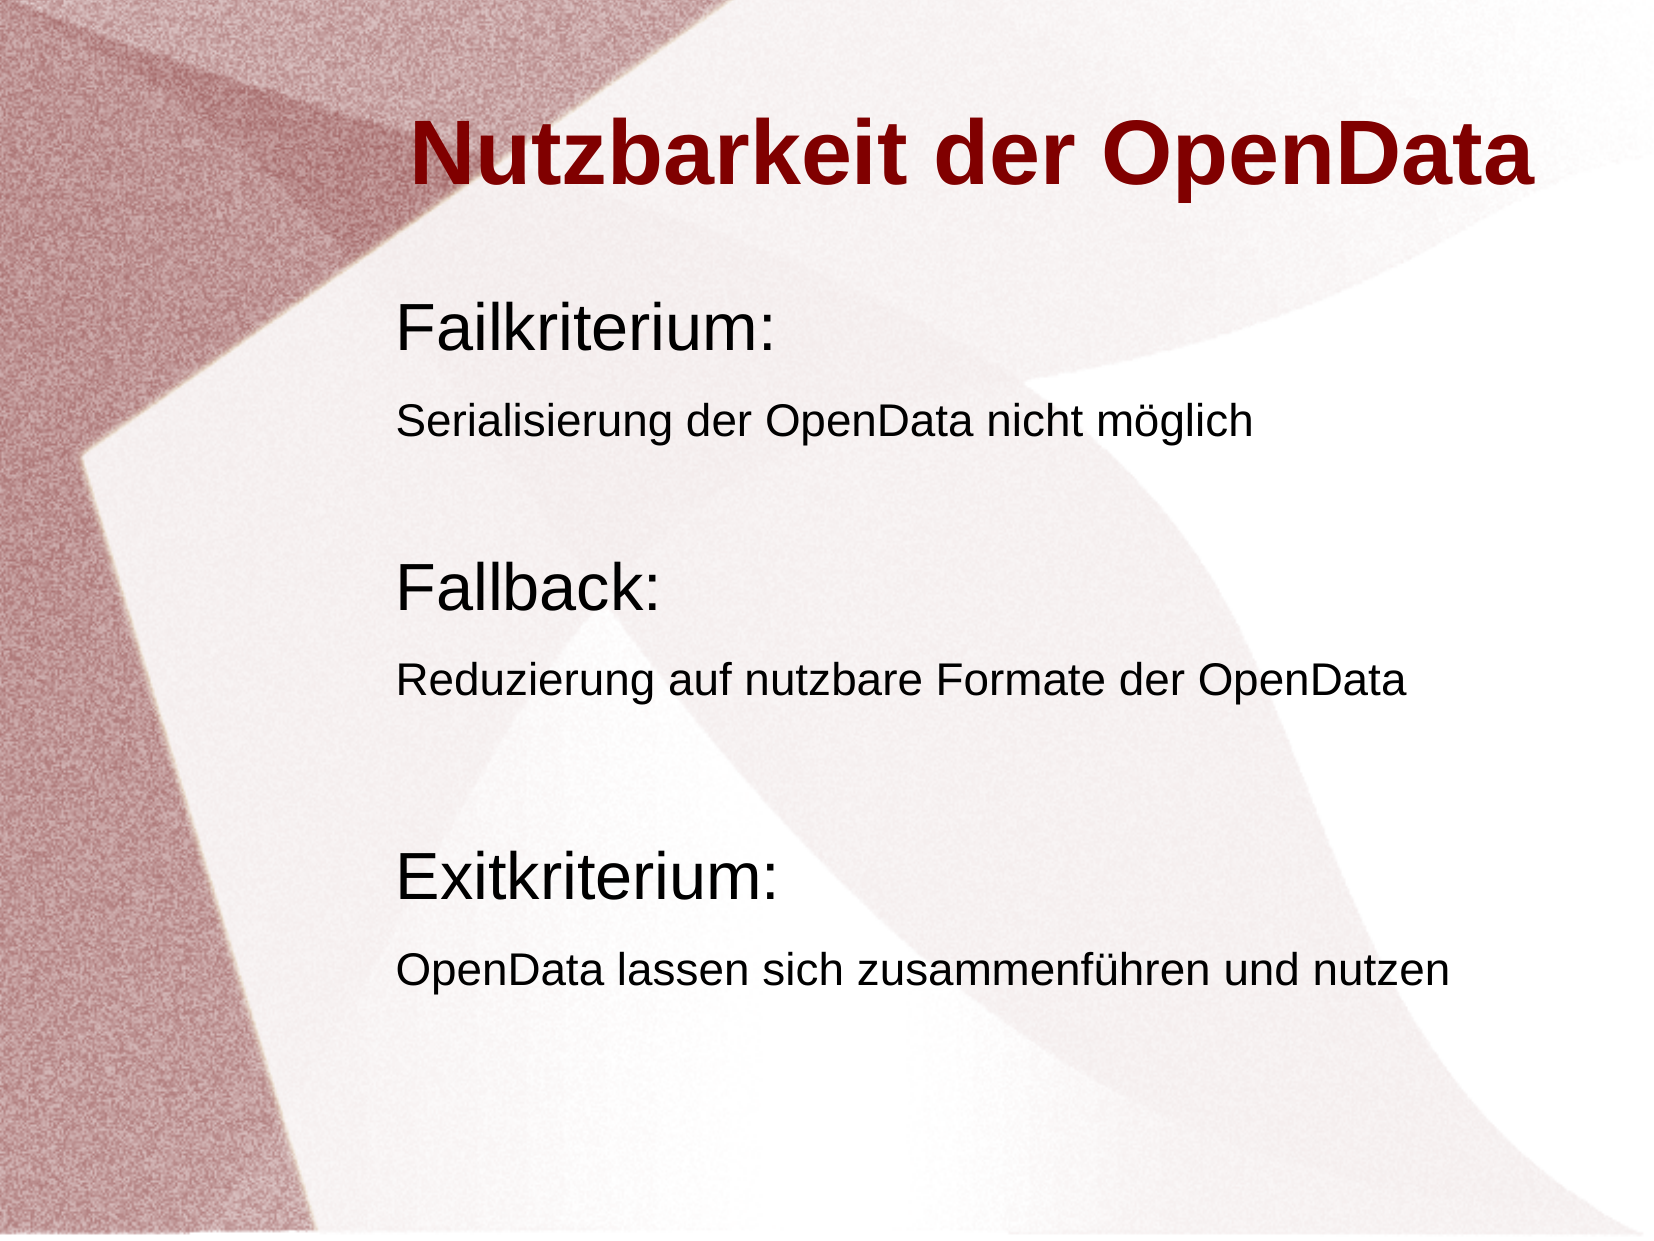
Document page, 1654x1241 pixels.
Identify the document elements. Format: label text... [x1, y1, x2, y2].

list Failkriterium: Serialisierung der OpenData nicht möglich Fallback: Reduzierung auf nutzbare Formate der OpenData Exitkriterium: OpenData lassen sich zusammenführen und nutzen [324, 290, 1601, 995]
picture [0, 0, 1654, 1241]
title Nutzbarkeit der OpenData [94, 49, 1536, 257]
